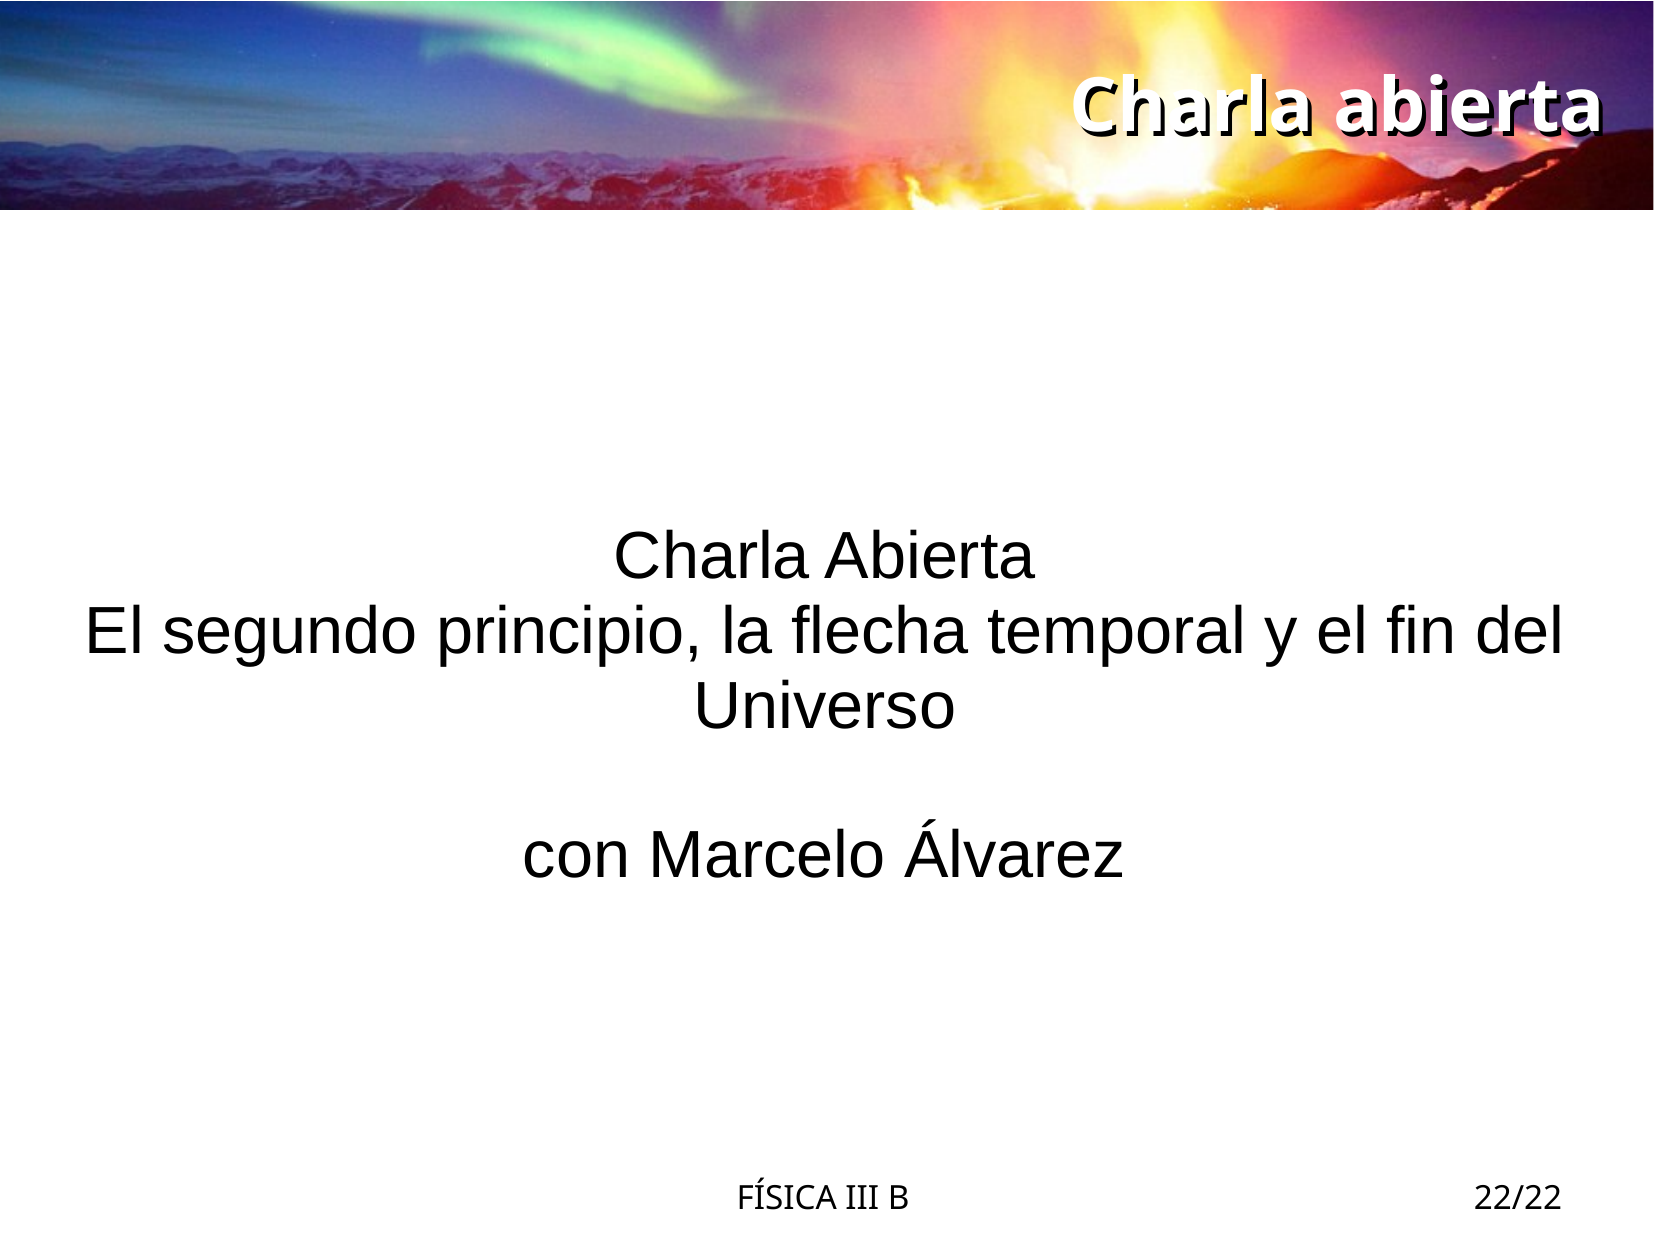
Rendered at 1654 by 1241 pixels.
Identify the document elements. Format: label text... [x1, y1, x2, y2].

title Charla abierta [45, 15, 1606, 191]
text_box Charla Abierta El segundo principio, la flecha temporal y el fin del Universo con Marcelo Álvarez [45, 255, 1606, 1156]
picture [0, 1, 1654, 210]
